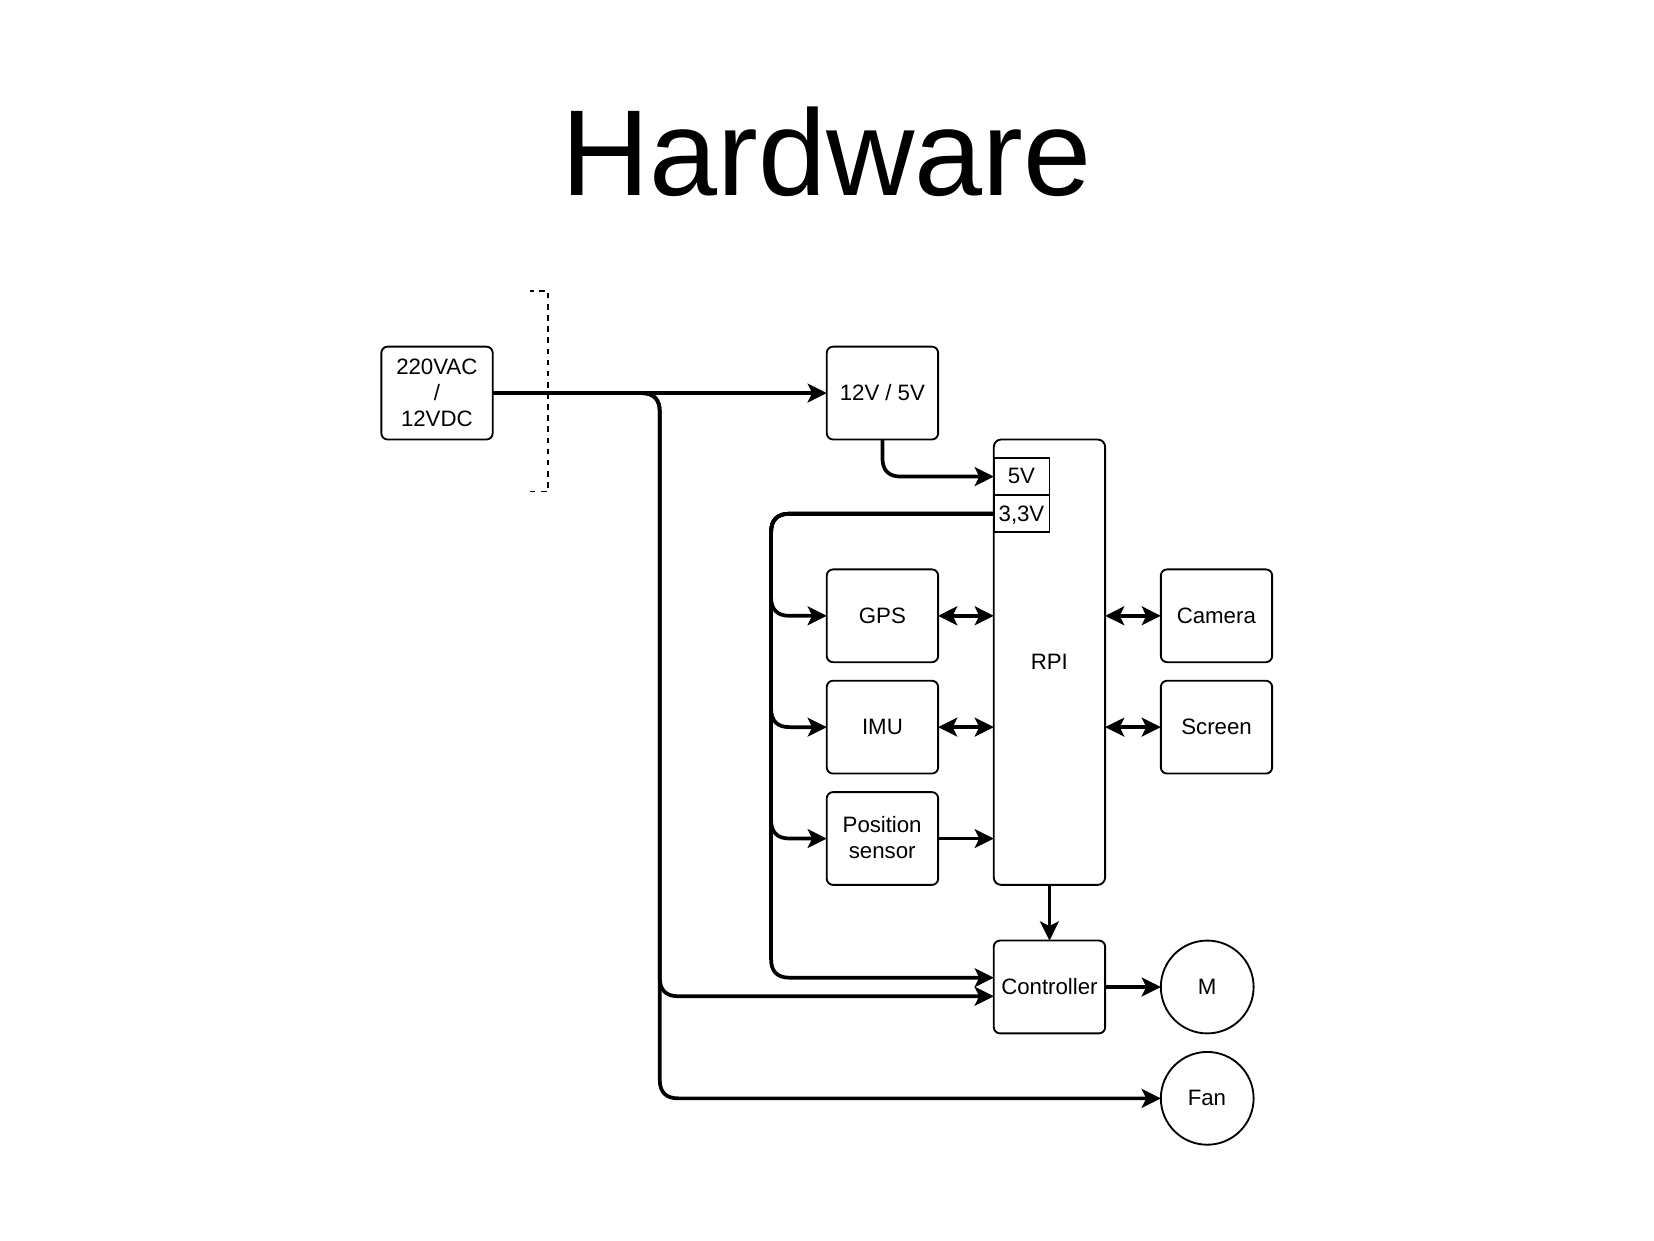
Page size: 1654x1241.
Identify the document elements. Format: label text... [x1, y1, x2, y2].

title Hardware [82, 49, 1571, 257]
picture [380, 290, 1274, 1146]
